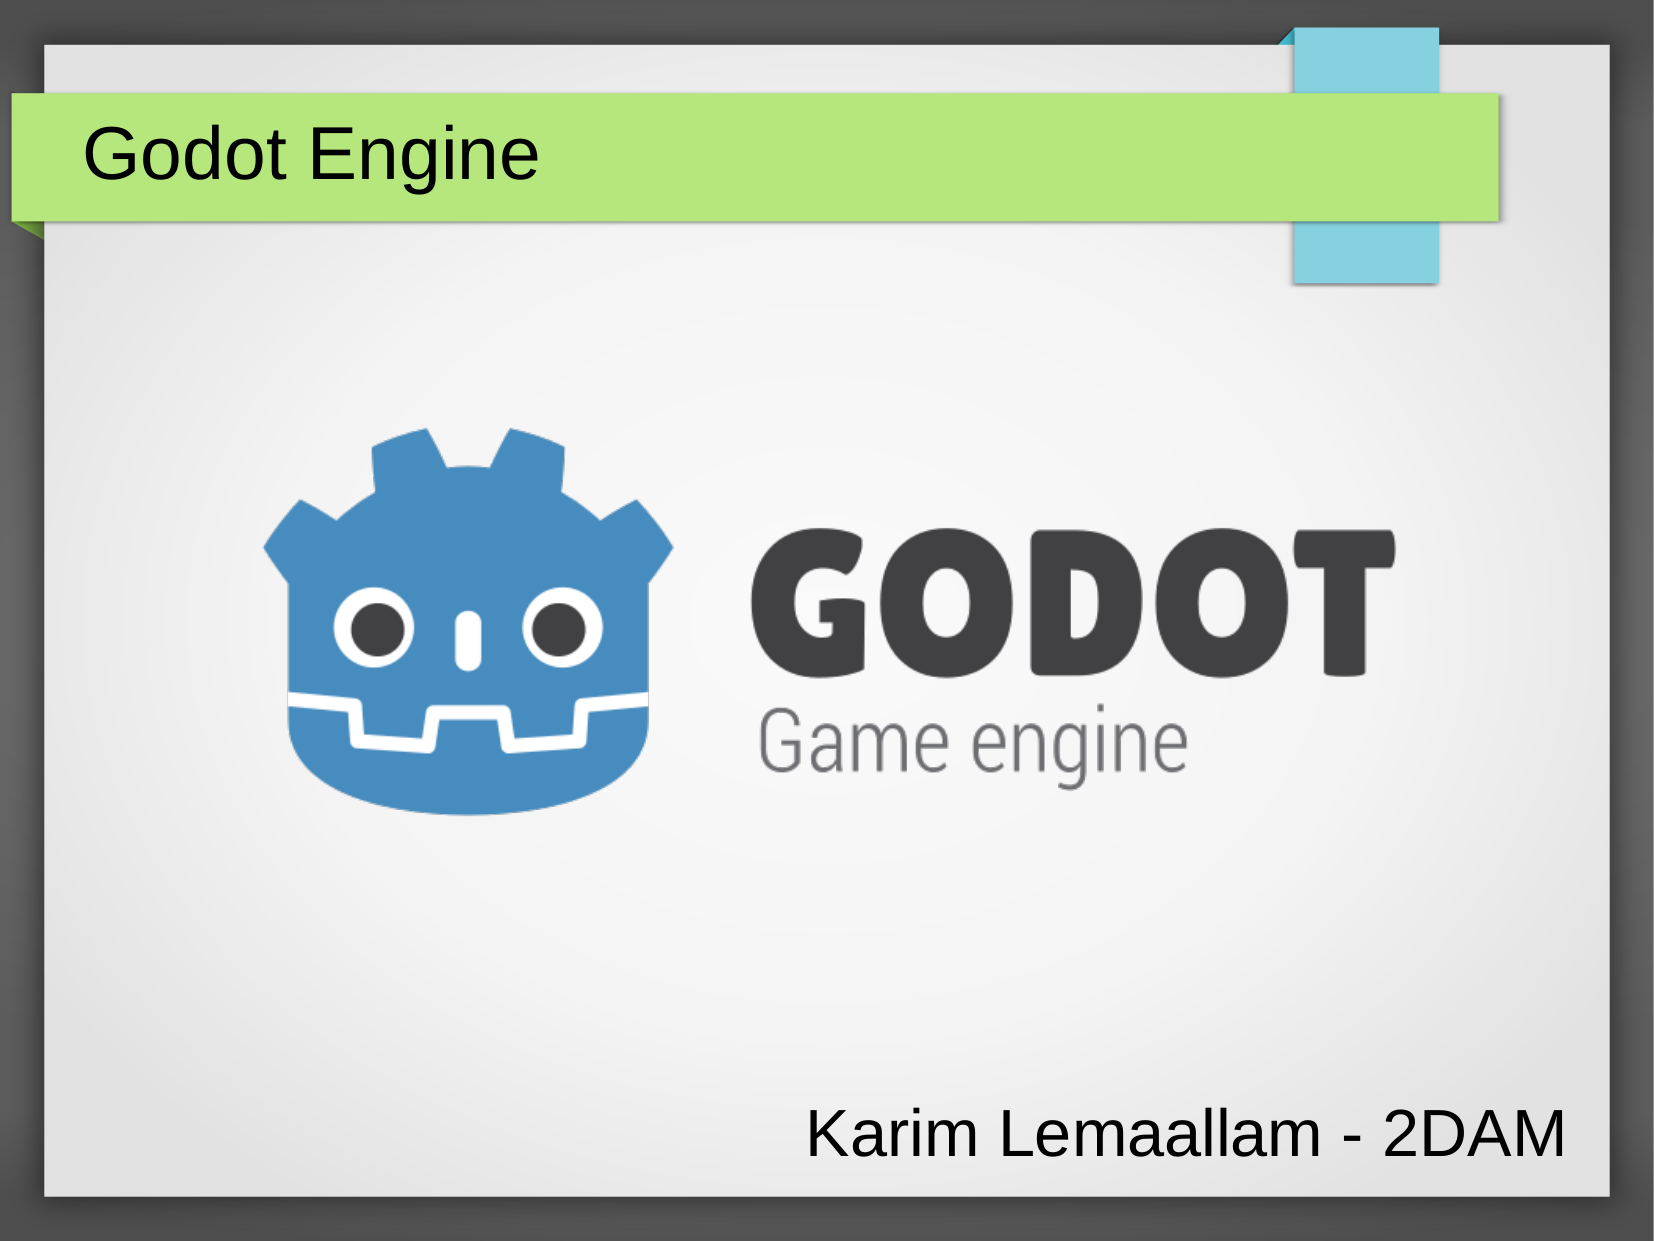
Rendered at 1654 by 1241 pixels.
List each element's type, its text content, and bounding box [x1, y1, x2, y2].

subtitle Karim Lemaallam - 2DAM [767, 980, 1607, 1241]
picture [0, 0, 1654, 1241]
title Godot Engine [82, 94, 1264, 213]
